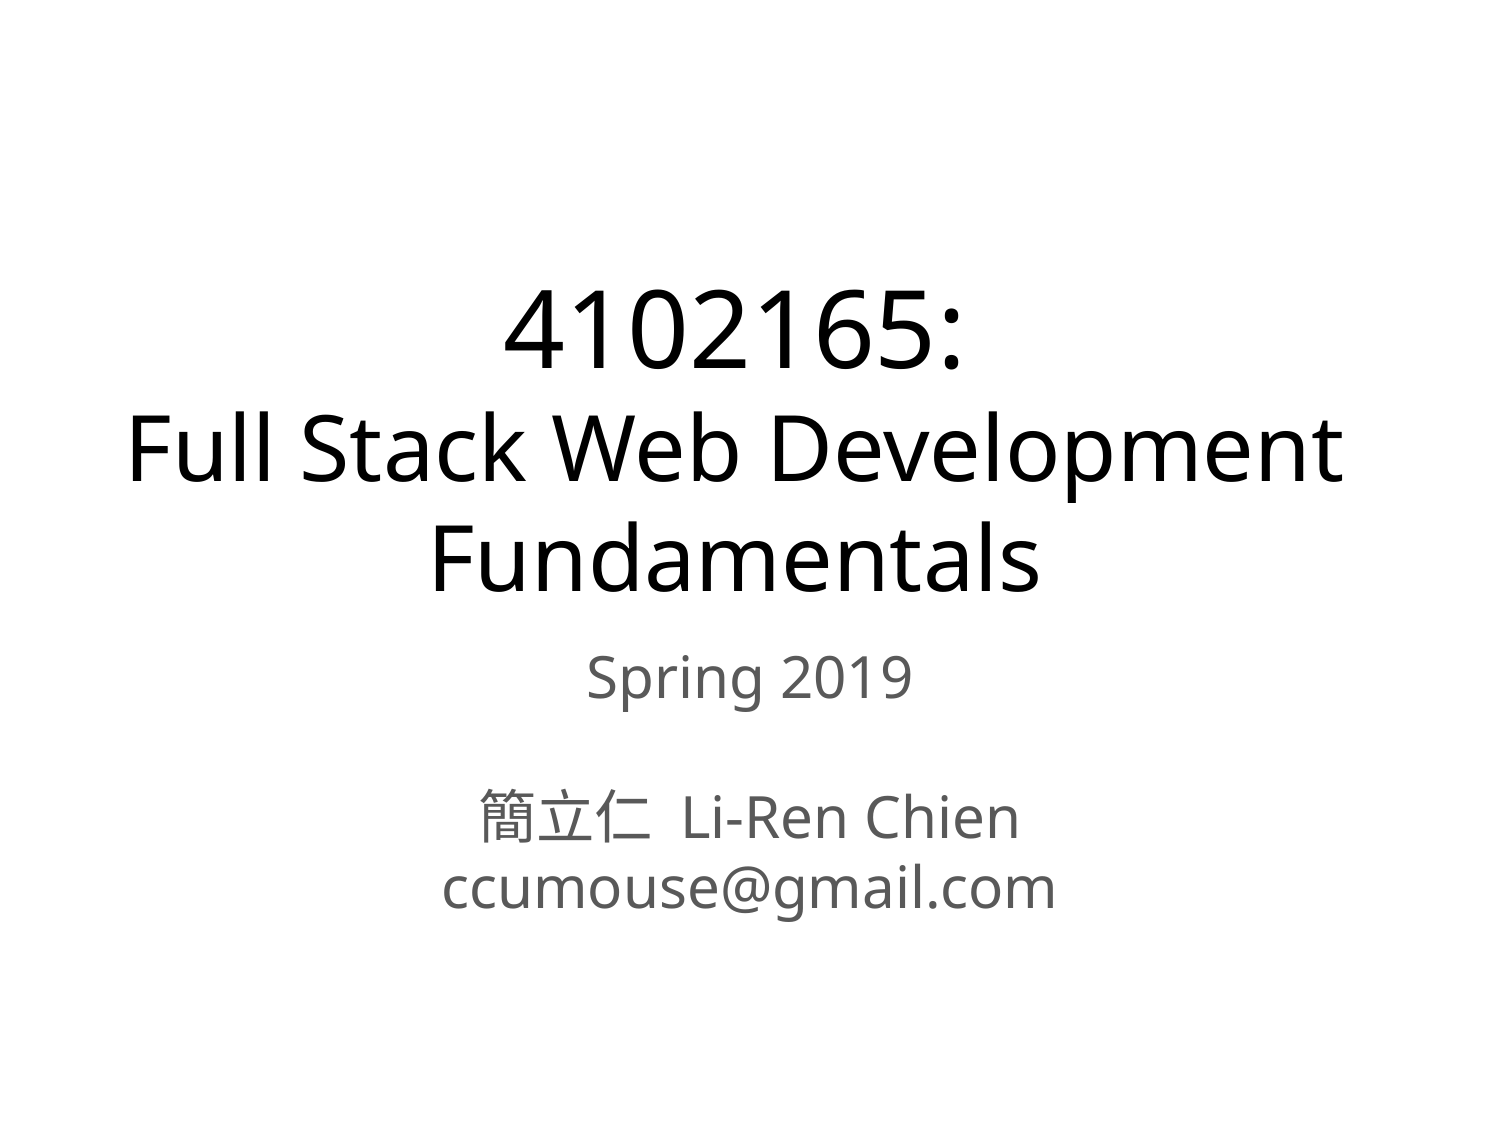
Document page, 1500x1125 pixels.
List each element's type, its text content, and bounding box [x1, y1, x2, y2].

title 4102165: Full Stack Web Development Fundamentals [36, 176, 1434, 626]
subtitle Spring 2019 簡立仁 Li-Ren Chien ccumouse@gmail.com [51, 625, 1449, 949]
